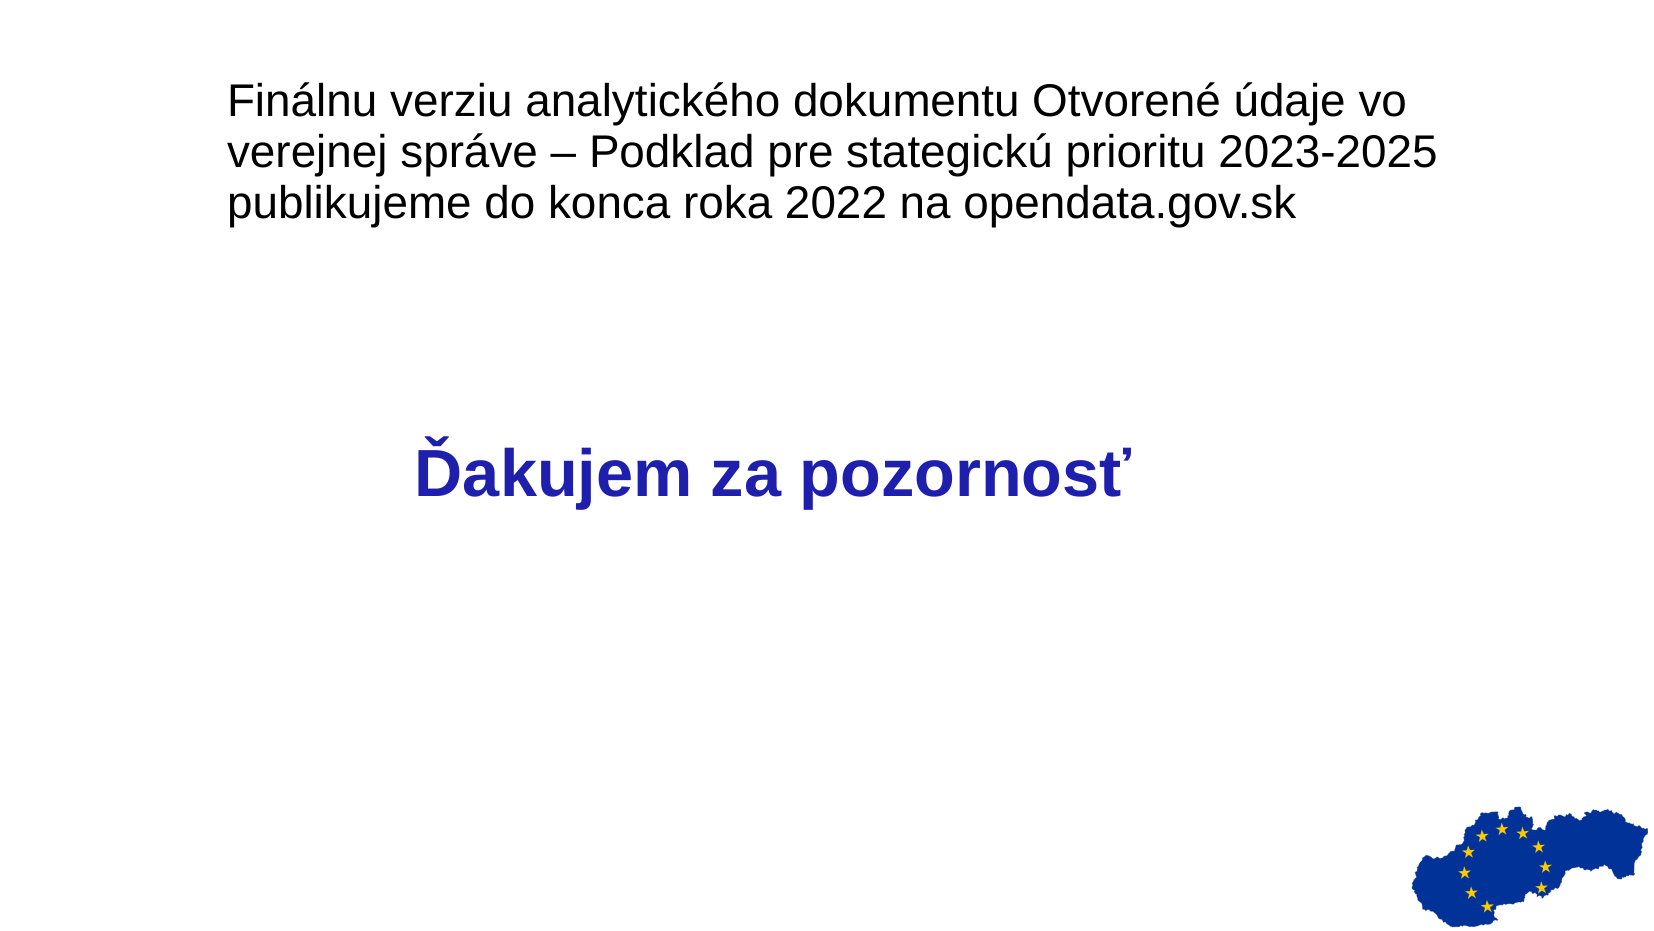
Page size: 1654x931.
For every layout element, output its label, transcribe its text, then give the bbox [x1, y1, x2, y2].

picture [1406, 797, 1654, 931]
text_box Finálnu verziu analytického dokumentu Otvorené údaje vo verejnej správe – Podklad pre stategickú prioritu 2023-2025 publikujeme do konca roka 2022 na opendata.gov.sk [212, 67, 1565, 237]
title Ďakujem za pozornosť [32, 395, 1515, 551]
